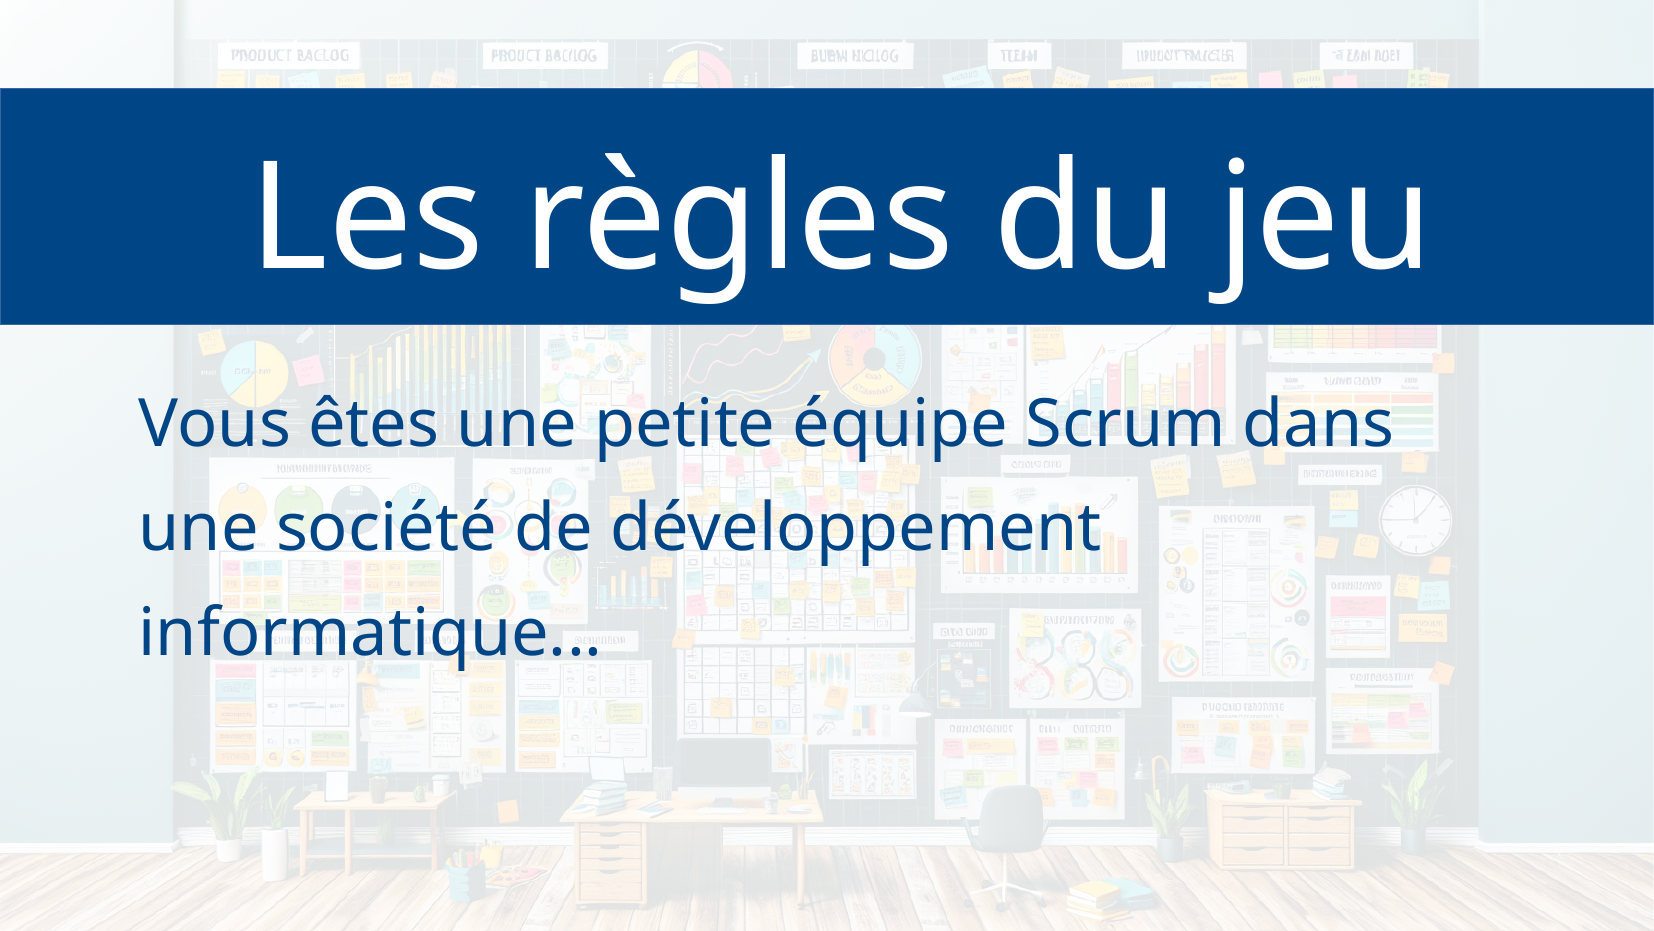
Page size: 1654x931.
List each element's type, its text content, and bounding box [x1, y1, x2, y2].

text_box Les règles du jeu [112, 100, 1571, 296]
text_box Vous êtes une petite équipe Scrum dans une société de développement informatique... [88, 354, 1506, 554]
picture [0, 0, 1654, 88]
text_box [0, 88, 1654, 325]
picture [0, 325, 1654, 931]
